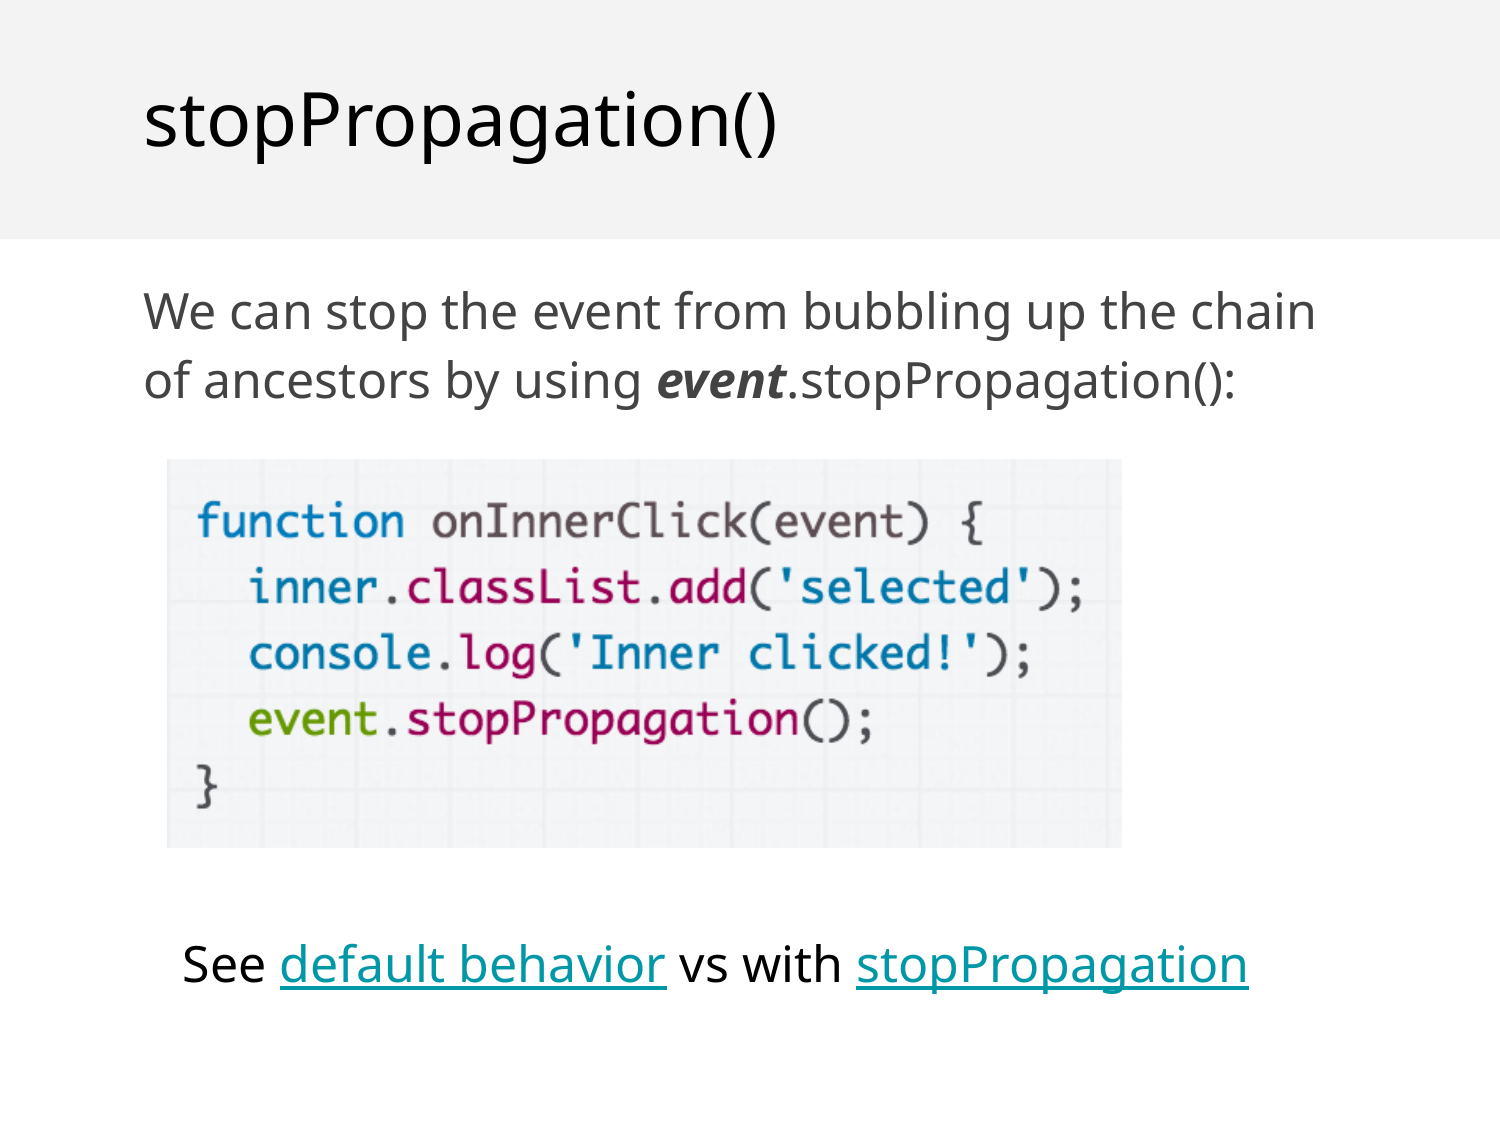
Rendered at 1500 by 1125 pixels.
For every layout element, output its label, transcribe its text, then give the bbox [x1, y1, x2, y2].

text_box See default behavior vs with stopPropagation [167, 917, 1373, 1058]
list We can stop the event from bubbling up the chain of ancestors by using event.stopPropagation(): [128, 255, 1372, 460]
title stopPropagation() [128, 56, 1372, 183]
picture [167, 459, 1122, 848]
